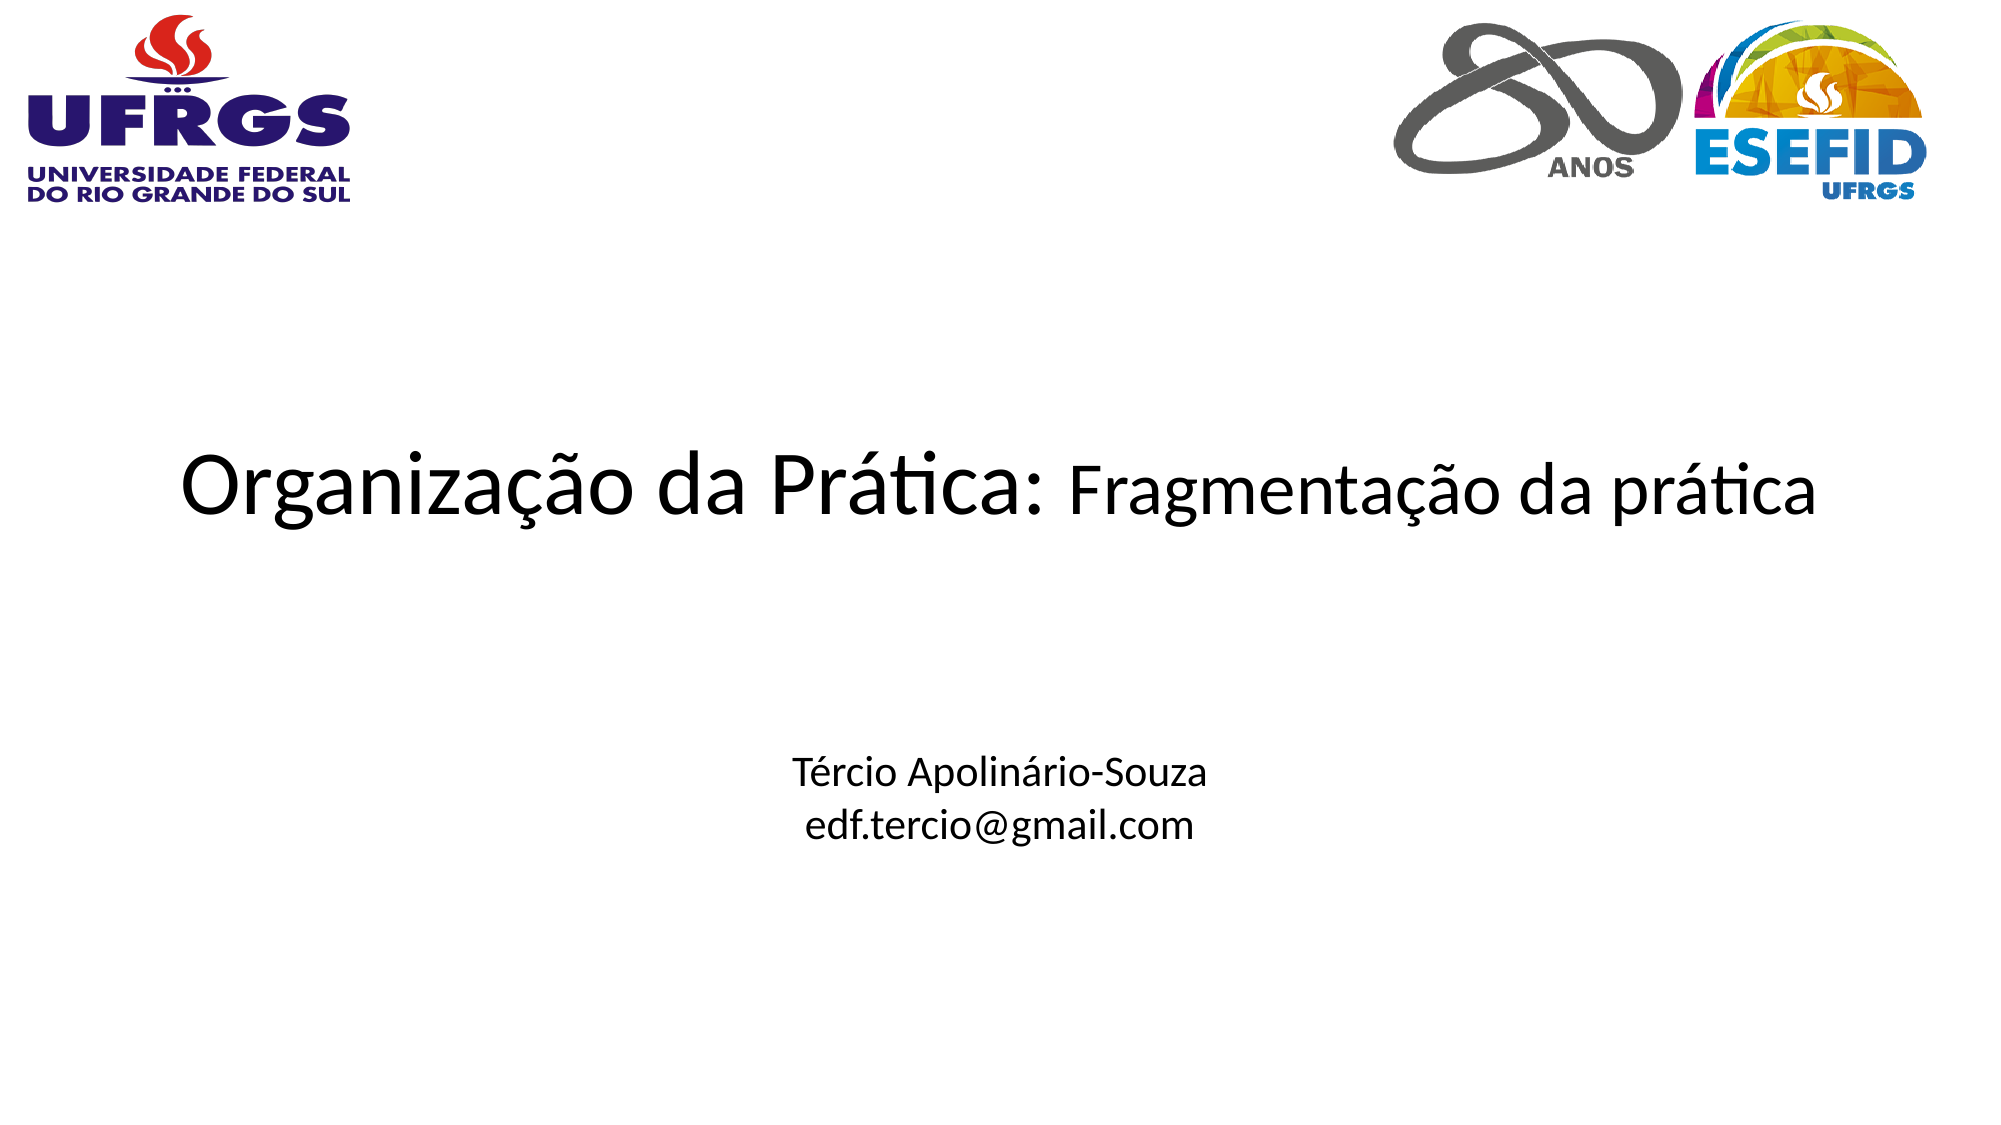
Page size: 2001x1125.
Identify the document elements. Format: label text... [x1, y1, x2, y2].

picture [1391, 9, 1930, 207]
picture [7, 0, 371, 218]
title Organização da Prática: Fragmentação da prática Tércio Apolinário-Souza edf.tercio@gmail.com [150, 514, 1850, 756]
